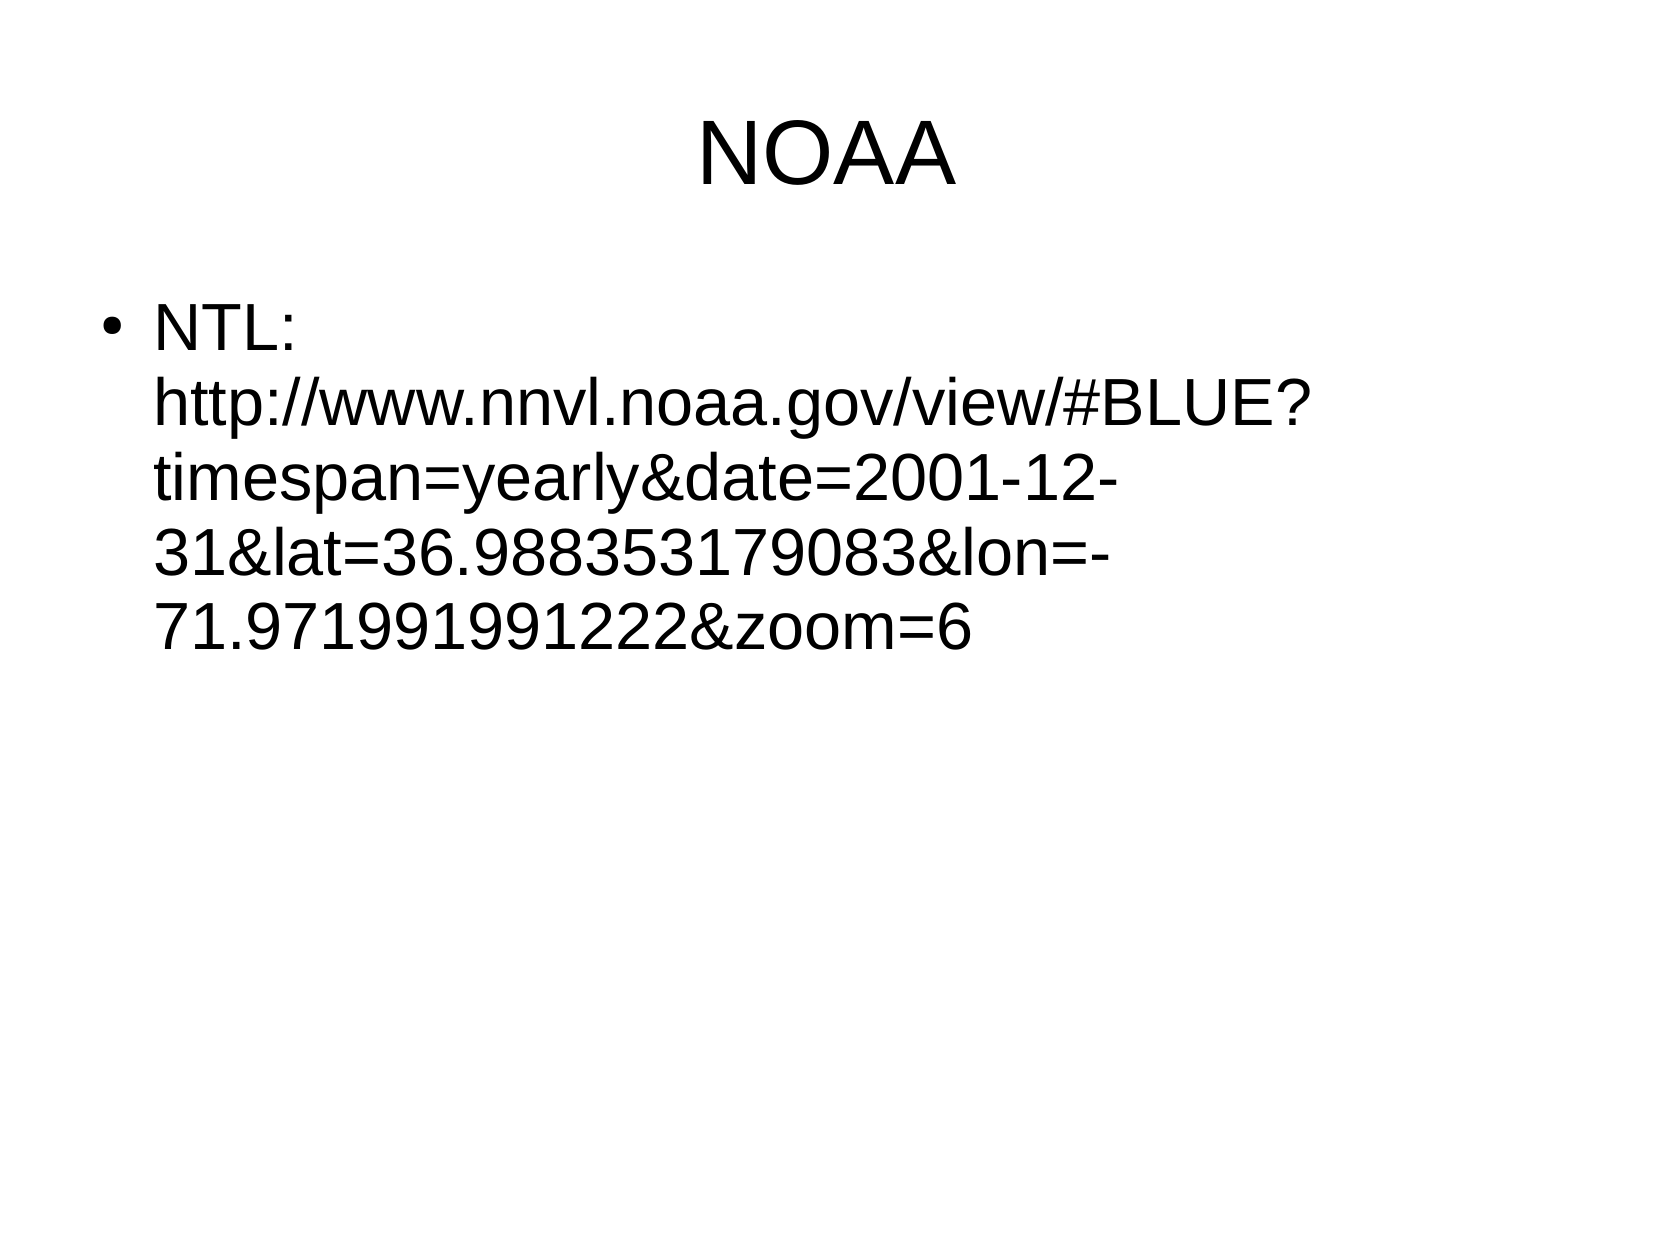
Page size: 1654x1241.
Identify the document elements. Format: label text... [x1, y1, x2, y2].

title NOAA [82, 49, 1571, 257]
list NTL: http://www.nnvl.noaa.gov/view/#BLUE?timespan=yearly&date=2001-12-31&lat=36.988353179083&lon=-71.971991991222&zoom=6 [82, 290, 1571, 1010]
